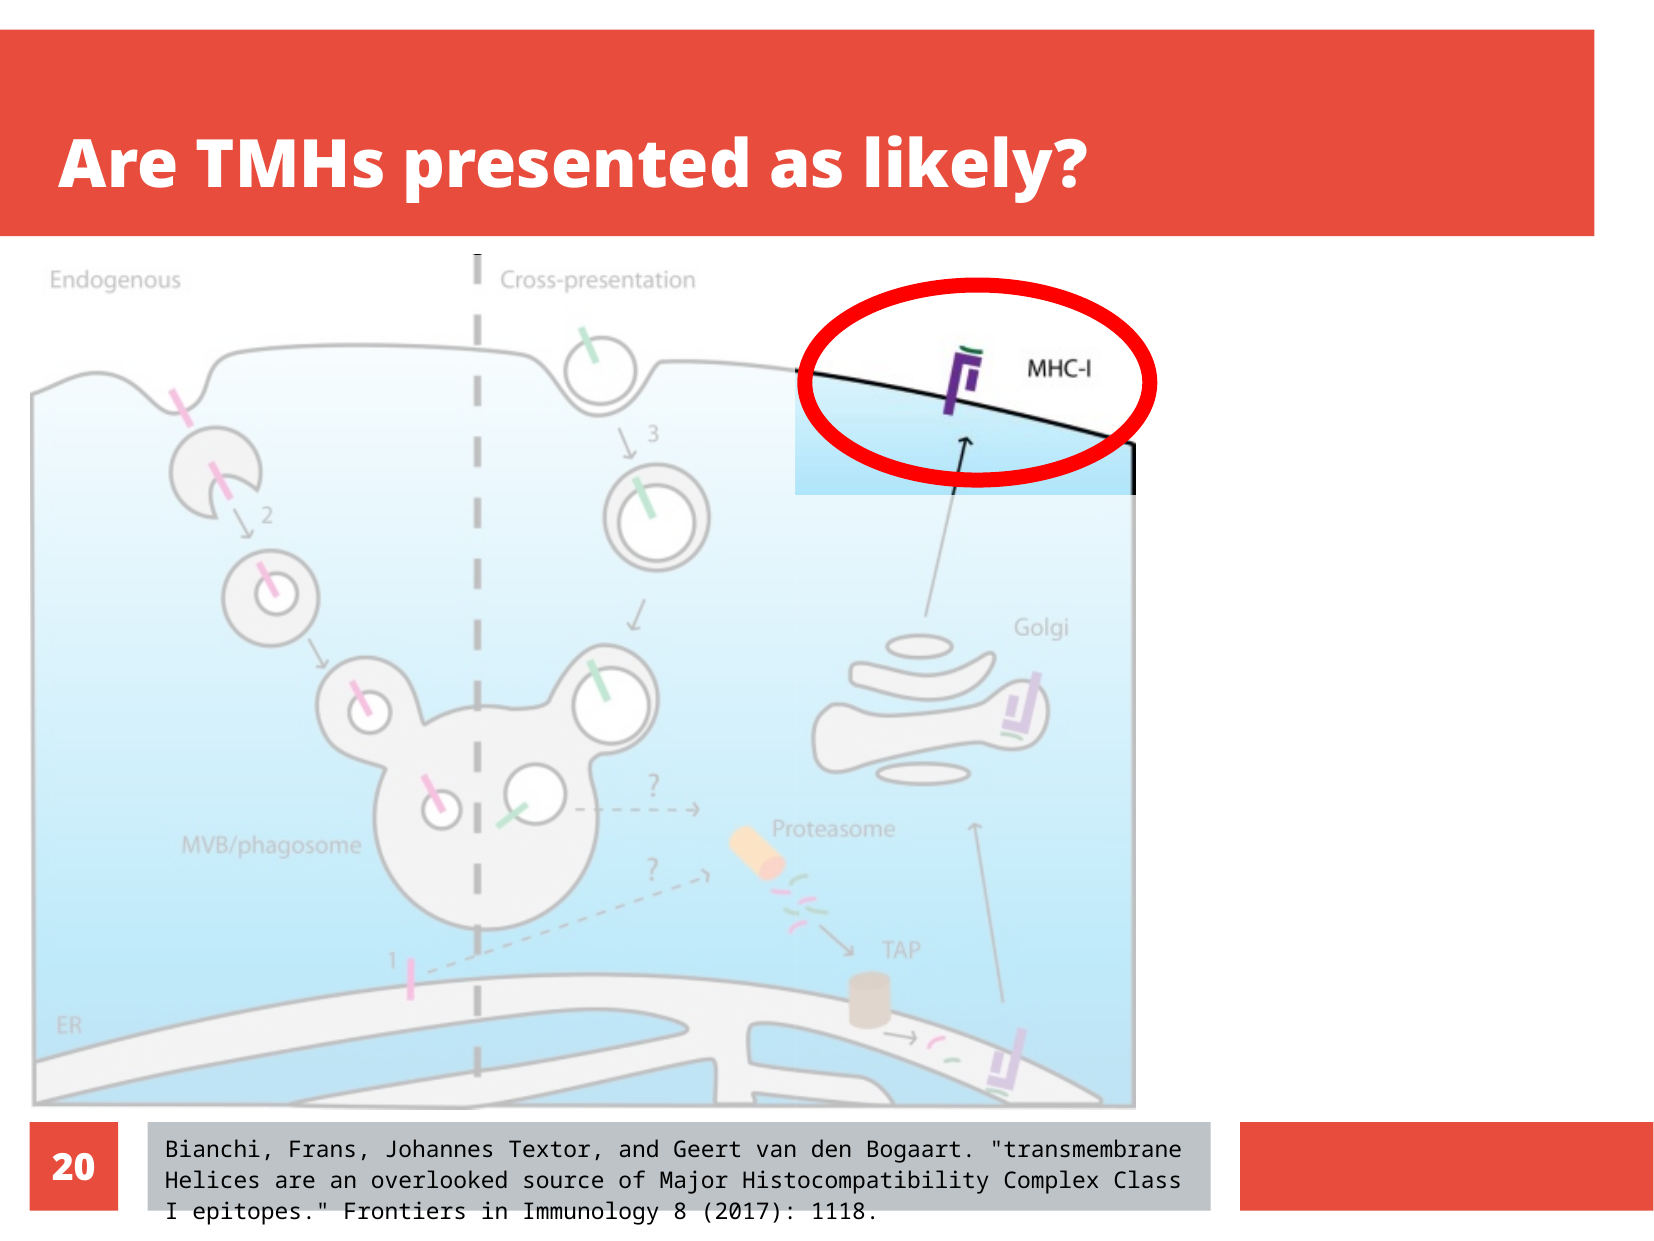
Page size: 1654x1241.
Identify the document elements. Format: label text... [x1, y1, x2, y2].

picture [813, 293, 1136, 472]
picture [30, 254, 1136, 495]
text_box [30, 255, 1171, 1111]
title Are TMHs presented as likely? [59, 59, 1595, 207]
text_box Bianchi, Frans, Johannes Textor, and Geert van den Bogaart. "transmembrane Helices are an overlooked source of Major Histocompatibility Complex Class I epitopes." Frontiers in Immunology 8 (2017): 1118. [150, 1125, 1201, 1210]
